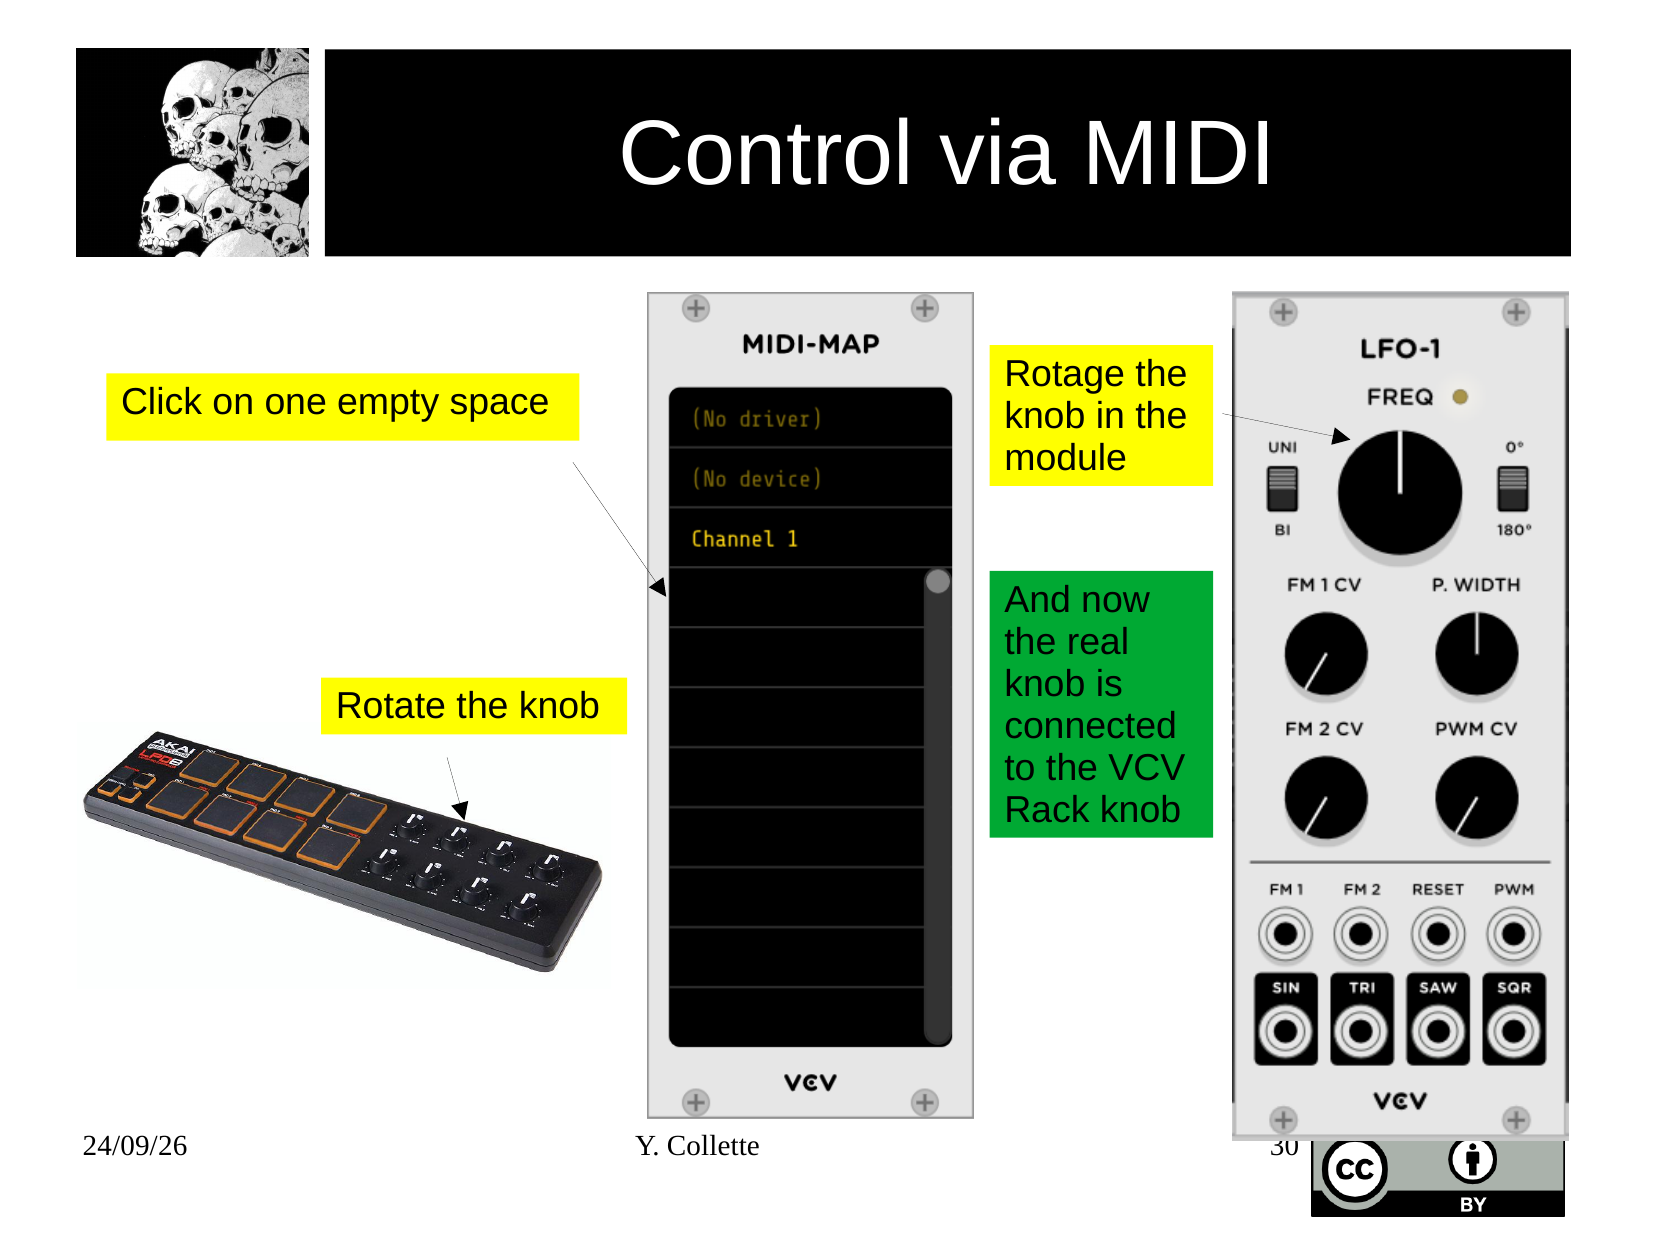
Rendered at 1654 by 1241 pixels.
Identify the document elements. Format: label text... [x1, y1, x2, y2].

title Control via MIDI [324, 49, 1571, 257]
text_box And now the real knob is connected to the VCV Rack knob [989, 570, 1214, 838]
text_box Rotate the knob [321, 677, 628, 735]
picture [77, 588, 611, 1122]
picture [1232, 291, 1569, 1217]
picture [647, 292, 974, 1119]
text_box Click on one empty space [106, 373, 580, 441]
text_box Rotage the knob in the module [989, 345, 1214, 486]
picture [76, 48, 309, 257]
